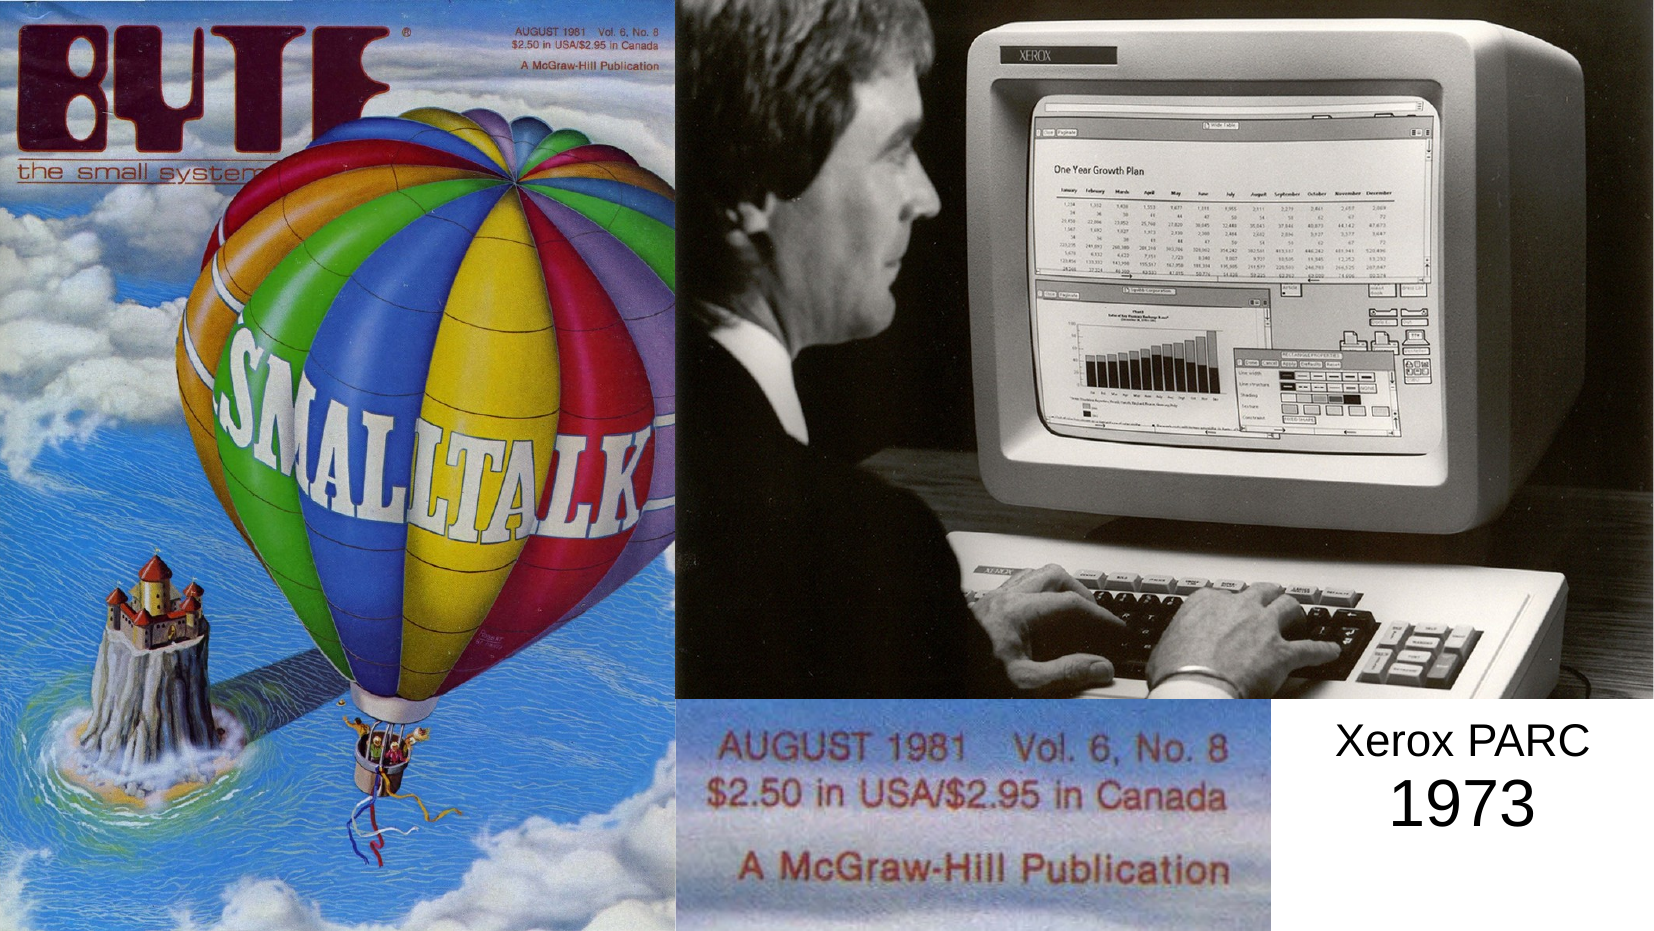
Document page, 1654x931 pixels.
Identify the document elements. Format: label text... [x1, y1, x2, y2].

picture [0, 0, 1654, 931]
text_box Xerox PARC 1973 [1320, 707, 1606, 849]
